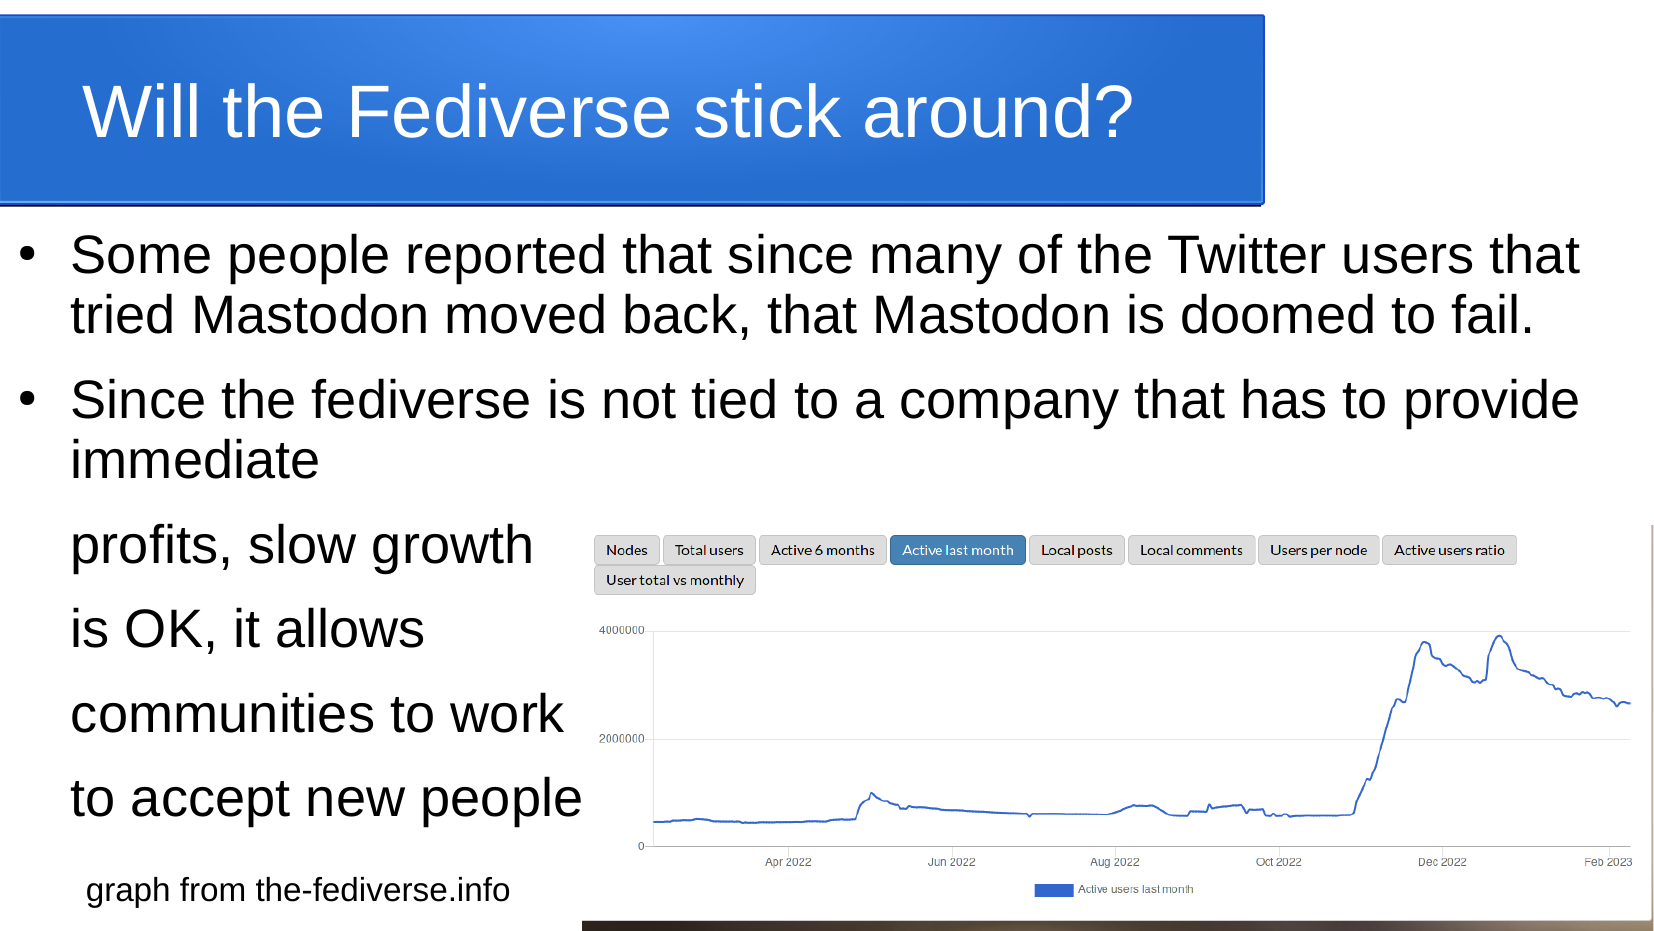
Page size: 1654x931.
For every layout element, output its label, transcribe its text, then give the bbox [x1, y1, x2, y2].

list Some people reported that since many of the Twitter users that tried Mastodon moved back, that Mastodon is doomed to fail. Since the fediverse is not tied to a company that has to provide immediate profits, slow growth is OK, it allows communities to work to accept new people graph from the-fediverse.info [0, 224, 1591, 916]
picture [582, 525, 1654, 931]
title Will the Fediverse stick around? [82, 35, 1235, 189]
